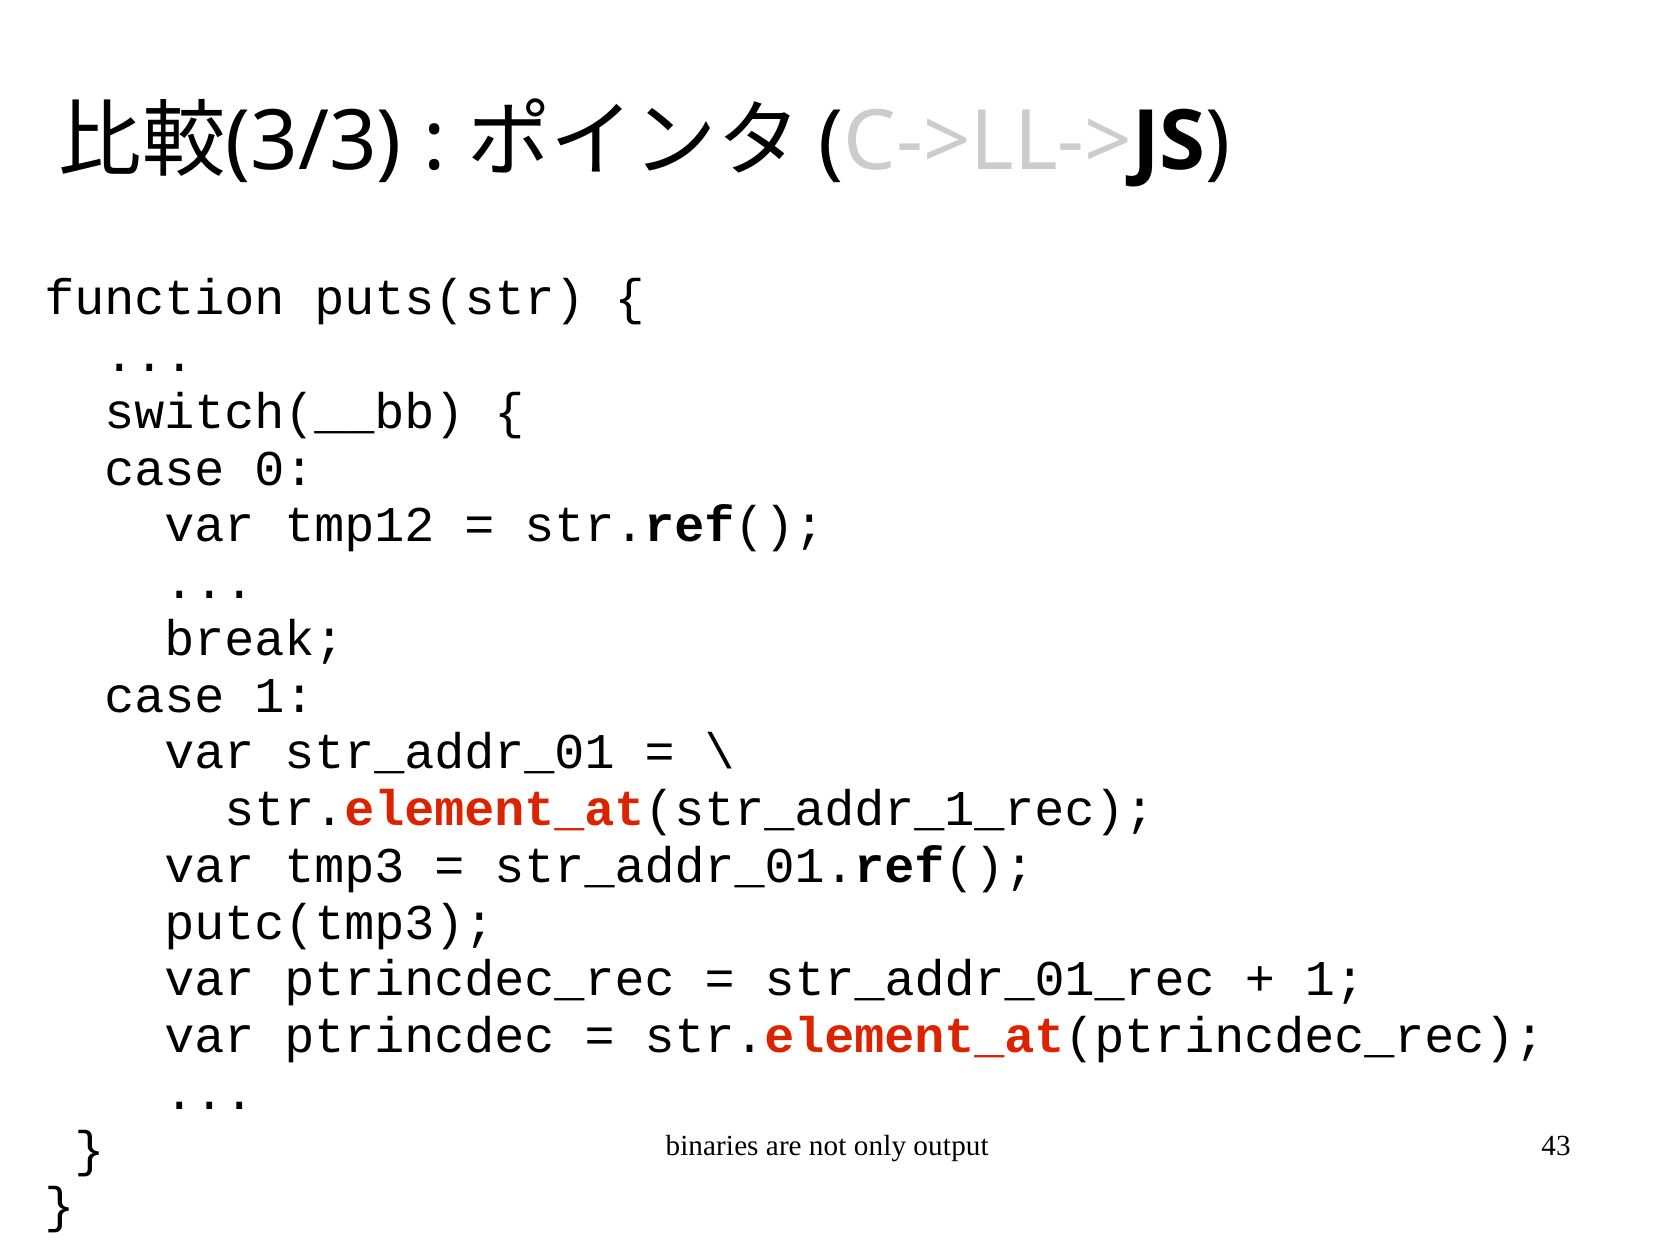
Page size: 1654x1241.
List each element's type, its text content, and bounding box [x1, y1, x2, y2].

text_box function puts(str) { ... switch(__bb) { case 0: var tmp12 = str.ref(); ... break; case 1: var str_addr_01 = \ str.element_at(str_addr_1_rec); var tmp3 = str_addr_01.ref(); putc(tmp3); var ptrincdec_rec = str_addr_01_rec + 1; var ptrincdec = str.element_at(ptrincdec_rec); ... } } [29, 265, 1565, 1207]
title 比較(3/3) : ポインタ (C->LL->JS) [59, 29, 1548, 237]
